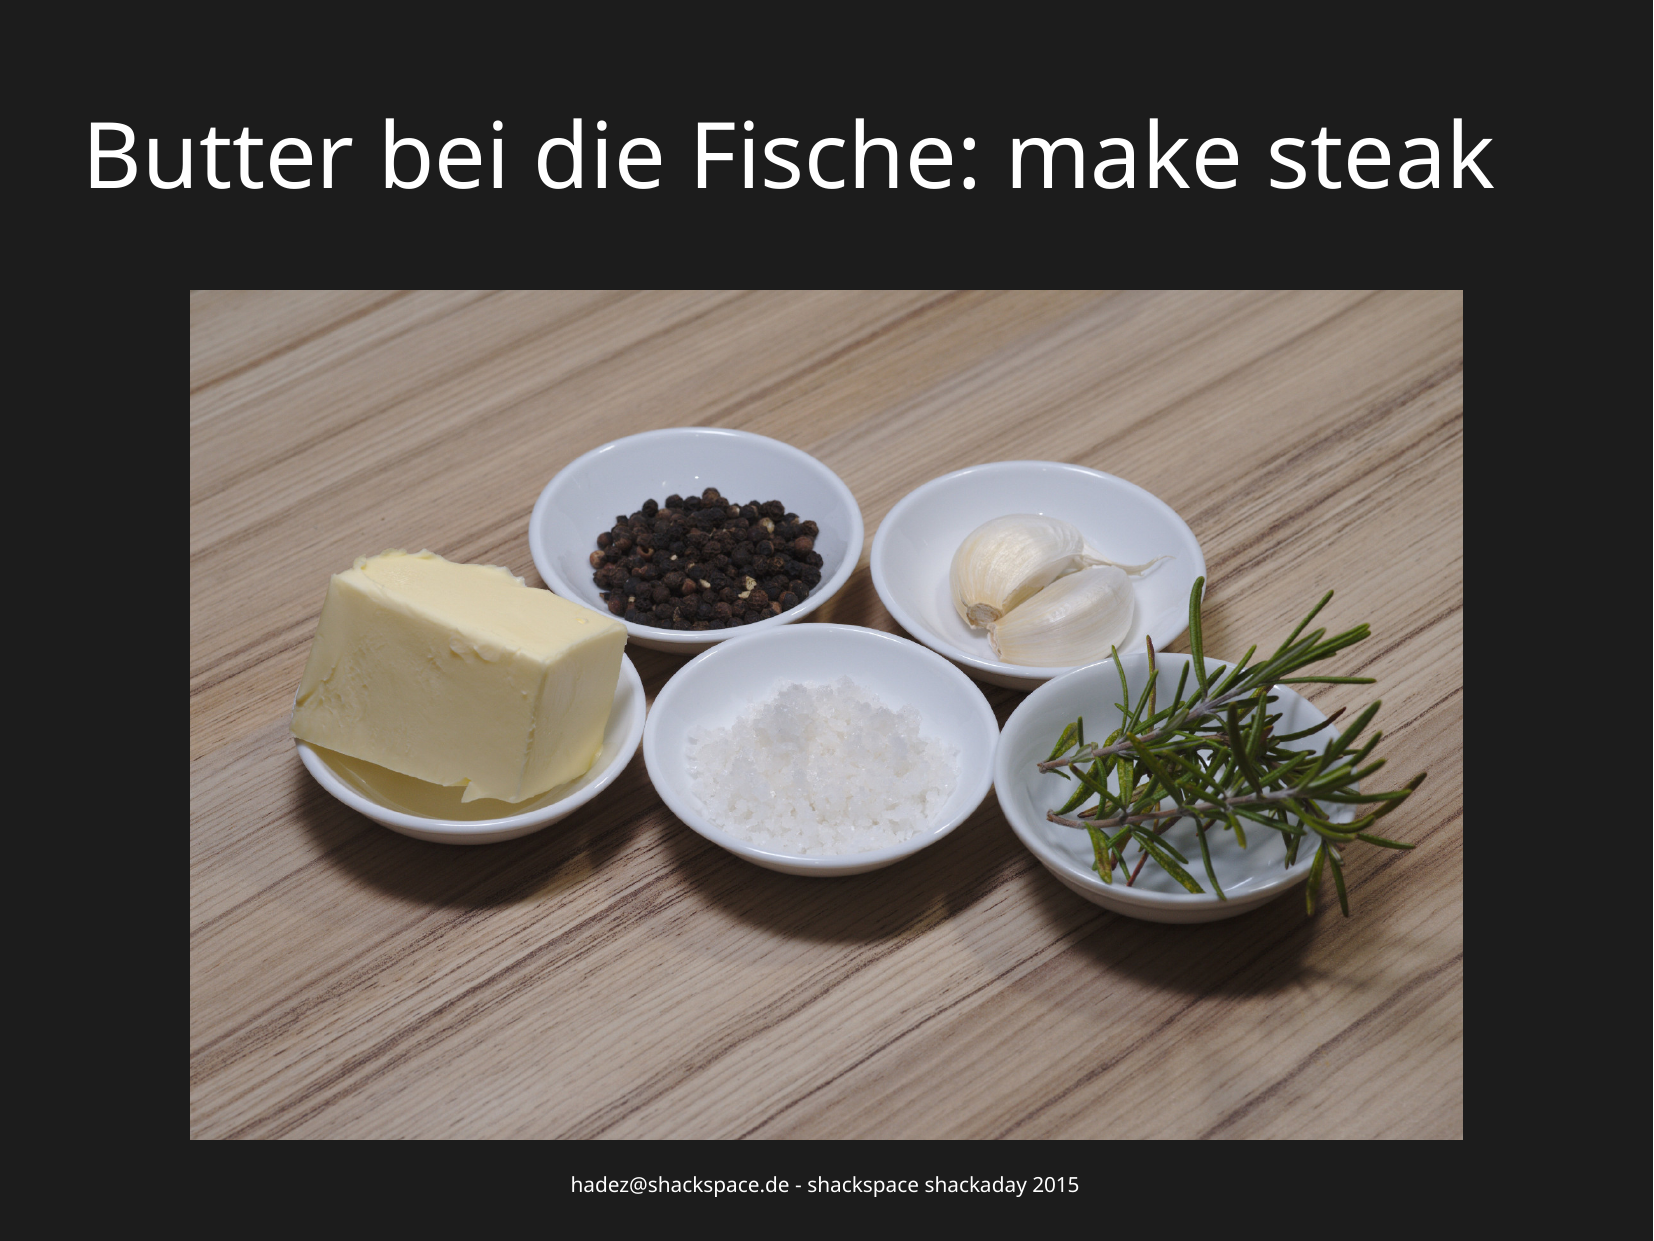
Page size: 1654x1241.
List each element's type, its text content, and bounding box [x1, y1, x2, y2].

picture [190, 290, 1463, 1140]
title Butter bei die Fische: make steak [82, 49, 1571, 257]
